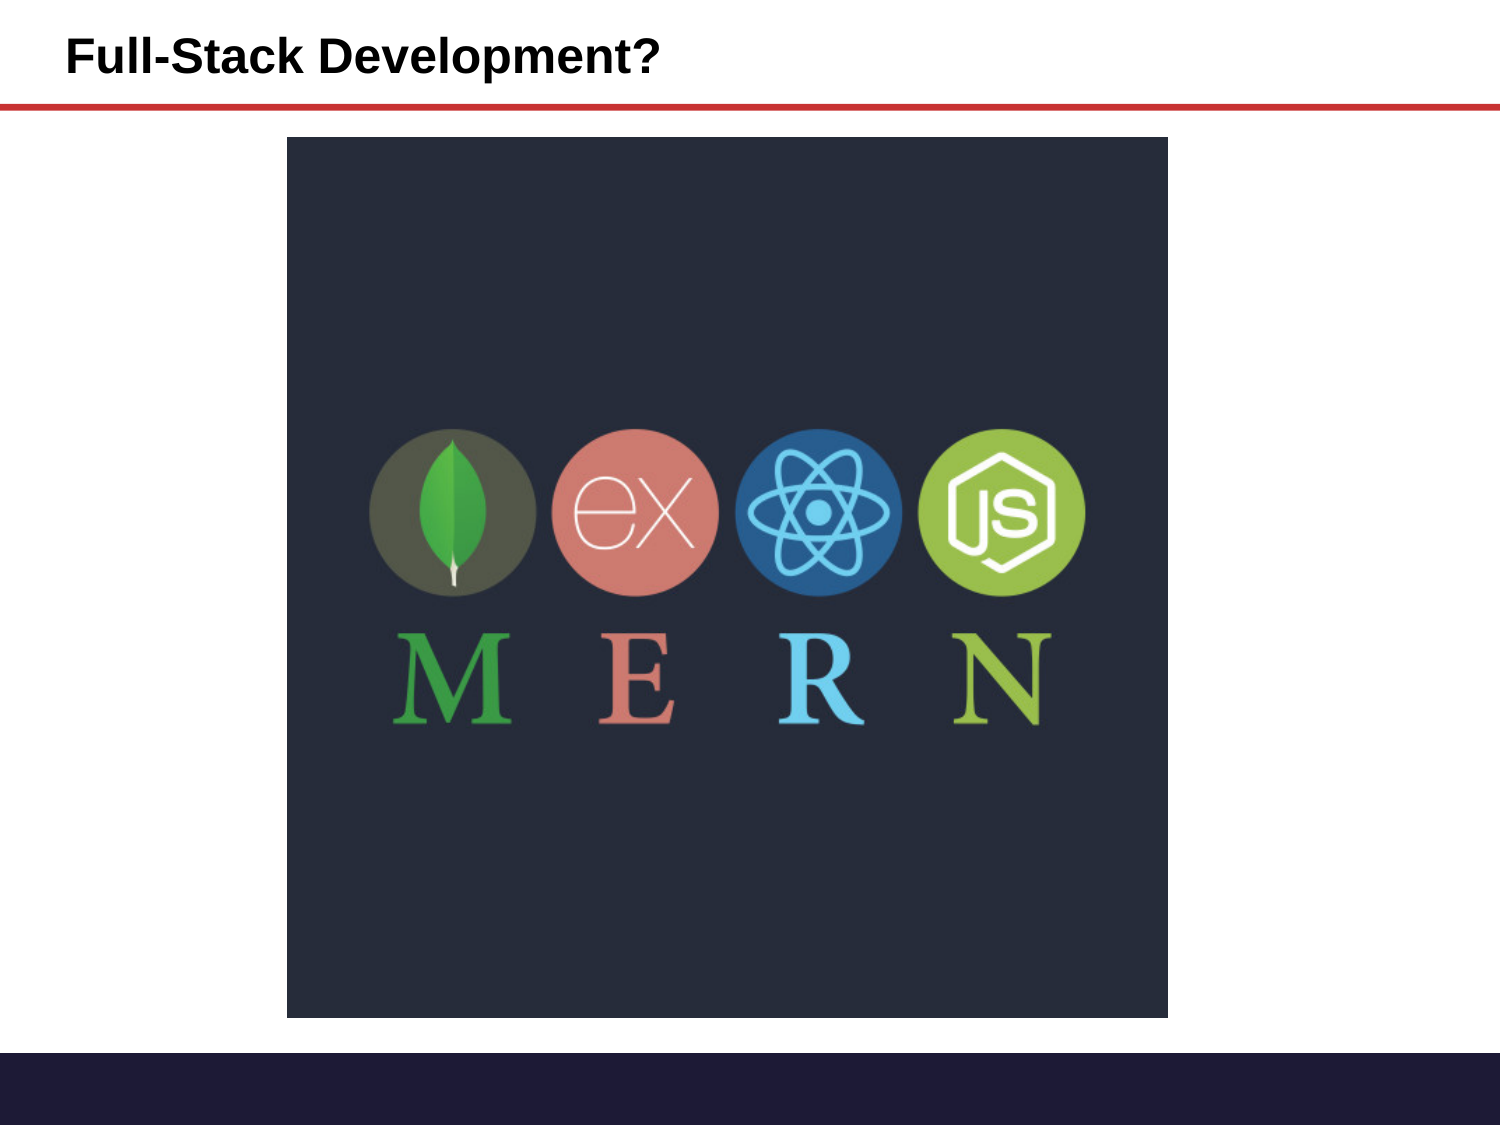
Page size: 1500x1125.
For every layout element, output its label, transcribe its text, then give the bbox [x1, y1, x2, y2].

picture [287, 137, 1168, 1018]
title Full-Stack Development? [50, 0, 948, 108]
